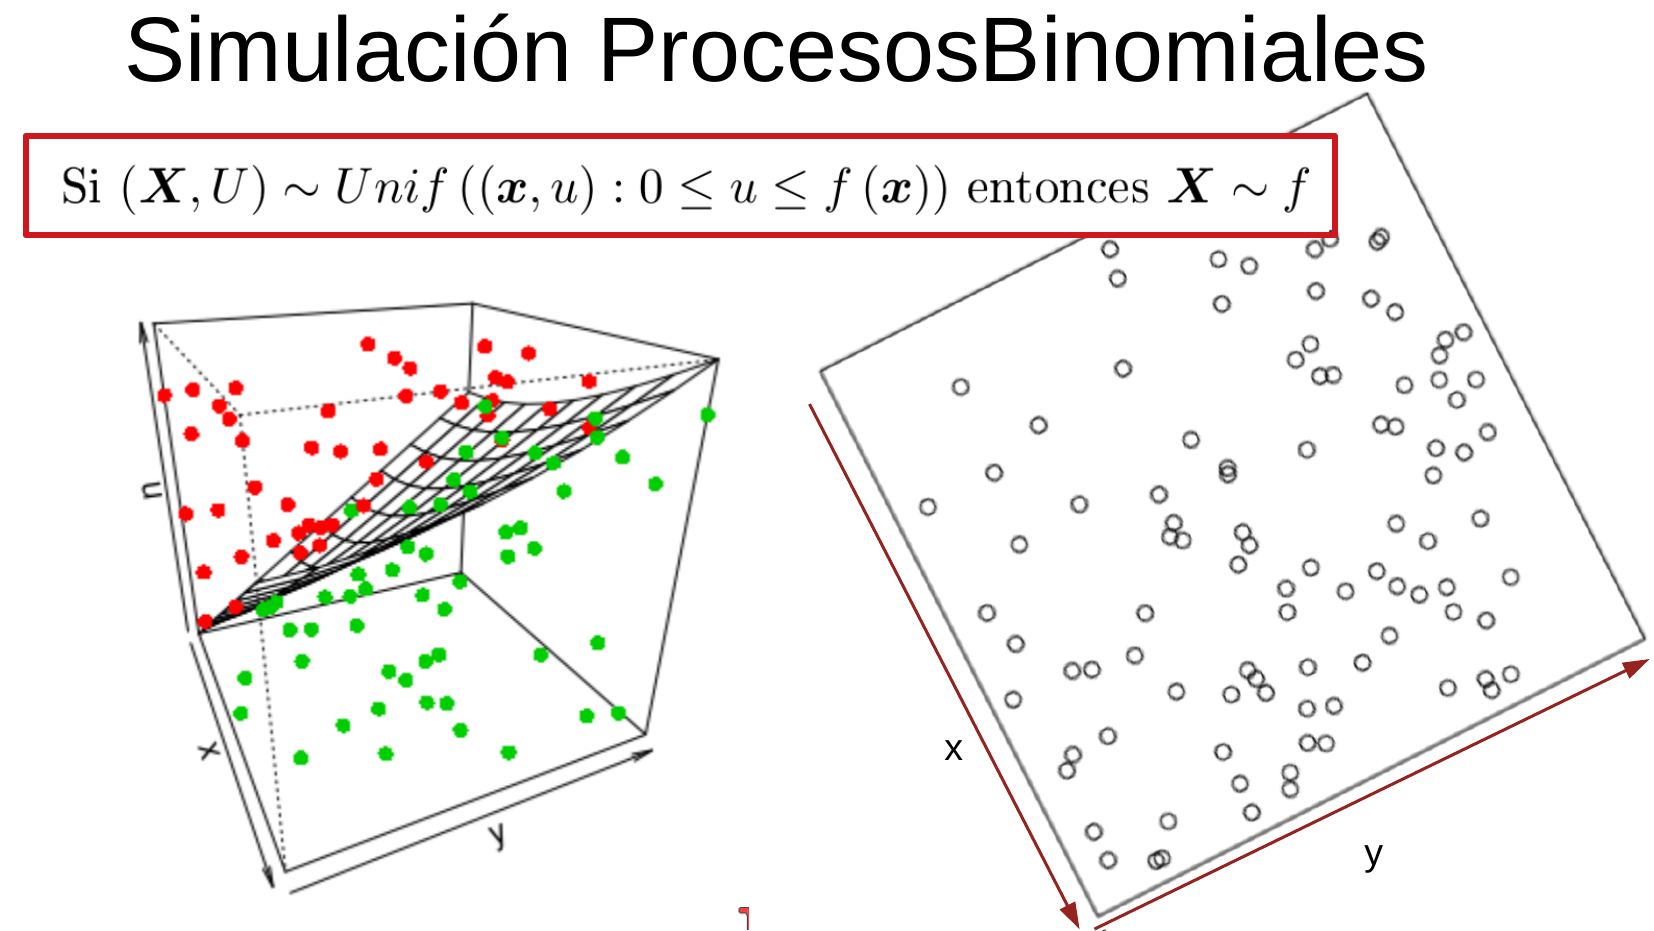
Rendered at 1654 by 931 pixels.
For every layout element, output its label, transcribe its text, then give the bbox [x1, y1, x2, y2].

picture [28, 138, 1332, 233]
text_box x [929, 719, 975, 776]
text_box y [1349, 824, 1410, 881]
picture [1097, 673, 1627, 931]
title Simulación ProcesosBinomiales [0, 0, 1650, 153]
picture [91, 279, 749, 930]
picture [792, 153, 1654, 931]
